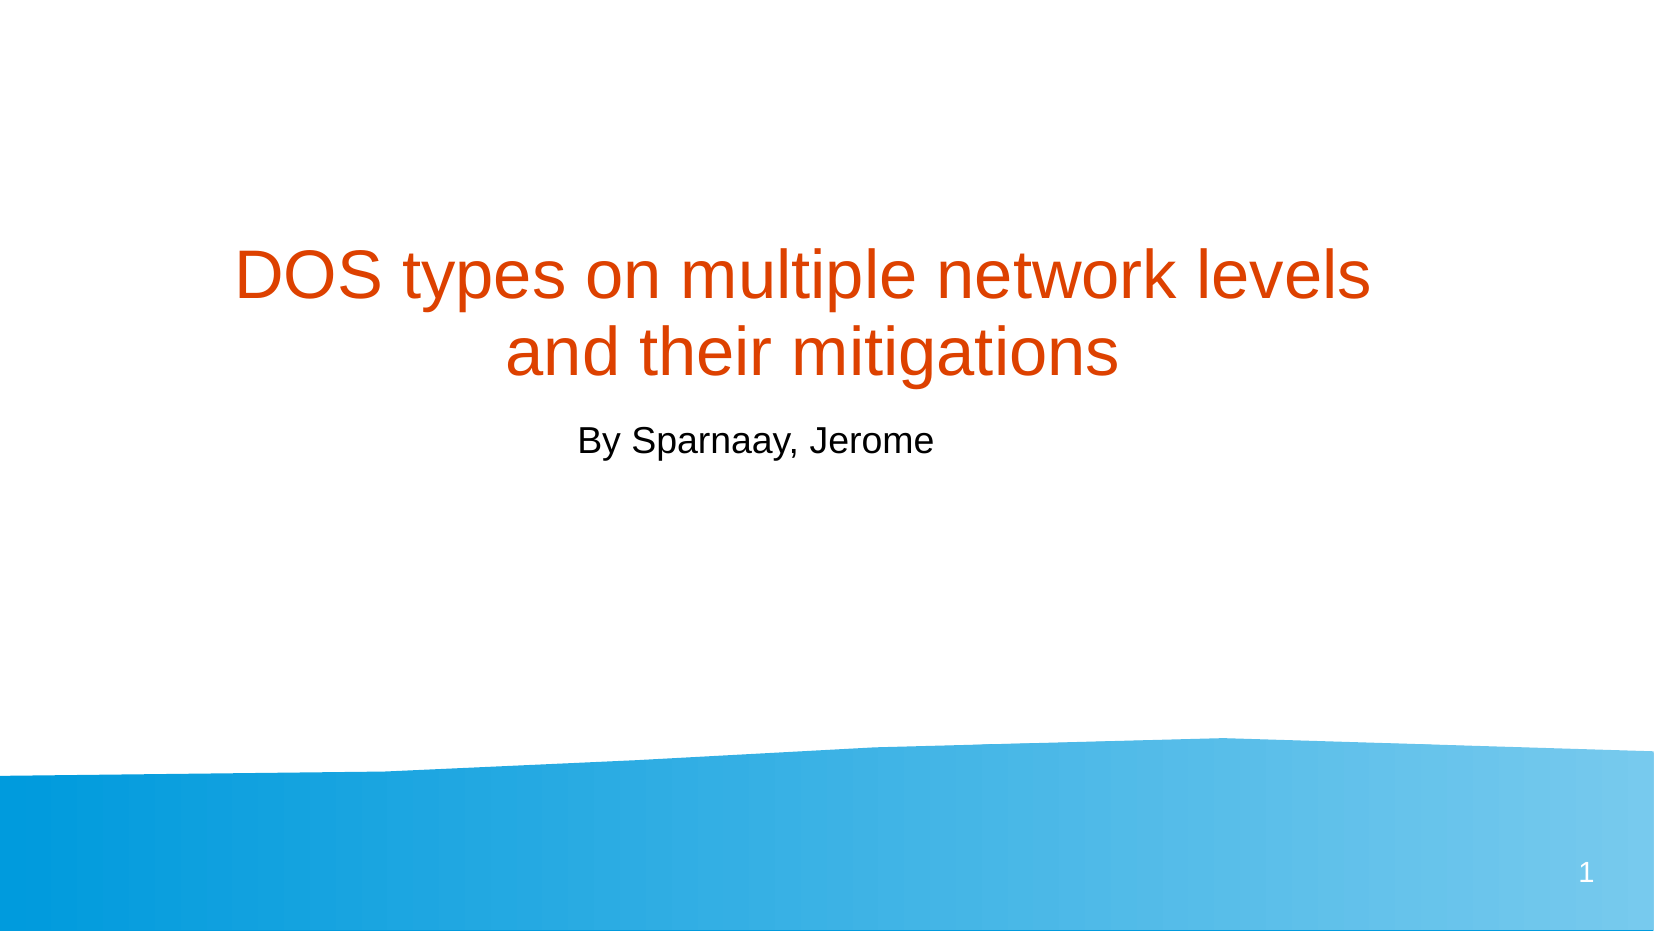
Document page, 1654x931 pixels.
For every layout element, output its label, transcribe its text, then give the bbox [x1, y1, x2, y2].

title DOS types on multiple network levels and their mitigations [75, 225, 1552, 403]
text_box By Sparnaay, Jerome [562, 412, 1088, 470]
